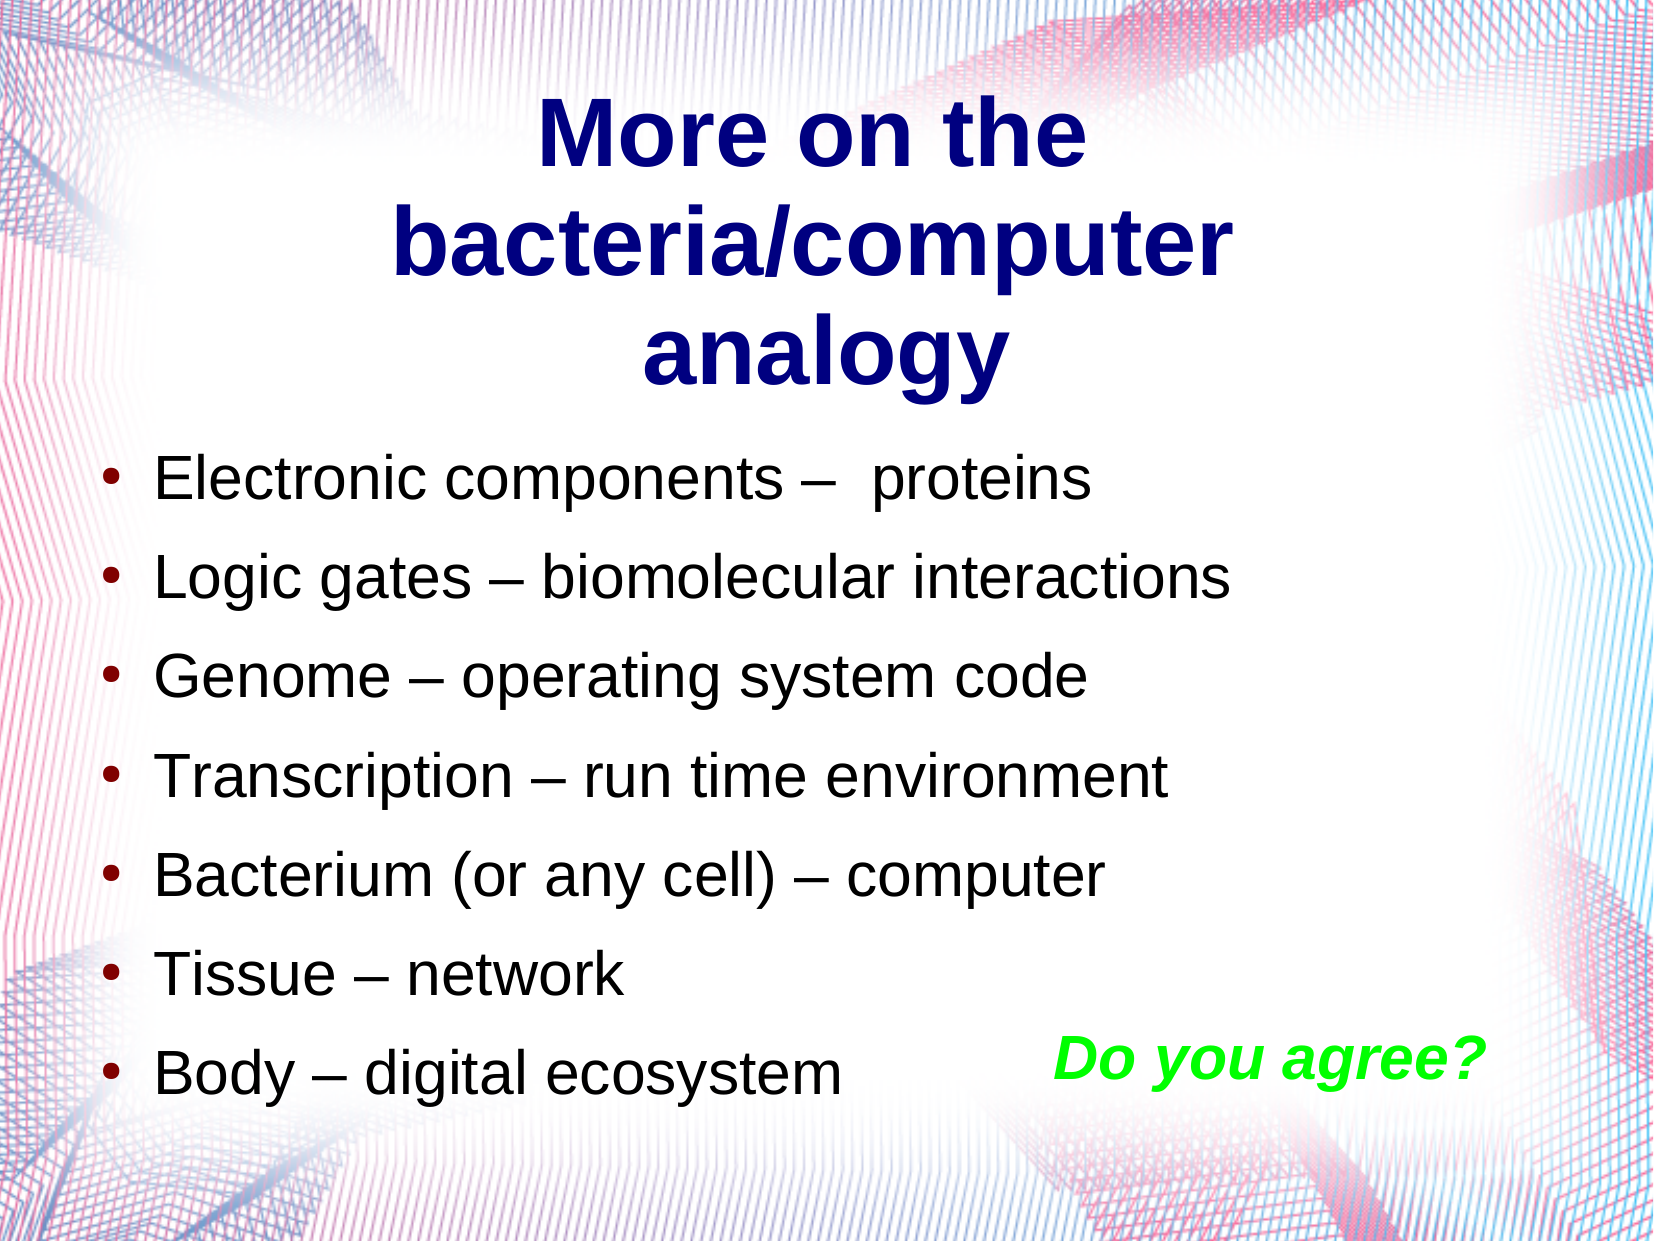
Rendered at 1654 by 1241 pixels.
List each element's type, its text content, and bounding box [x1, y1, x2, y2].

picture [0, 0, 1654, 1241]
list Electronic components – proteins Logic gates – biomolecular interactions Genome – operating system code Transcription – run time environment Bacterium (or any cell) – computer Tissue – network Body – digital ecosystem [82, 442, 1571, 1109]
text_box Do you agree? [1038, 1015, 1535, 1102]
title More on the bacteria/computer analogy [82, 77, 1571, 406]
text_box [767, 620, 797, 692]
